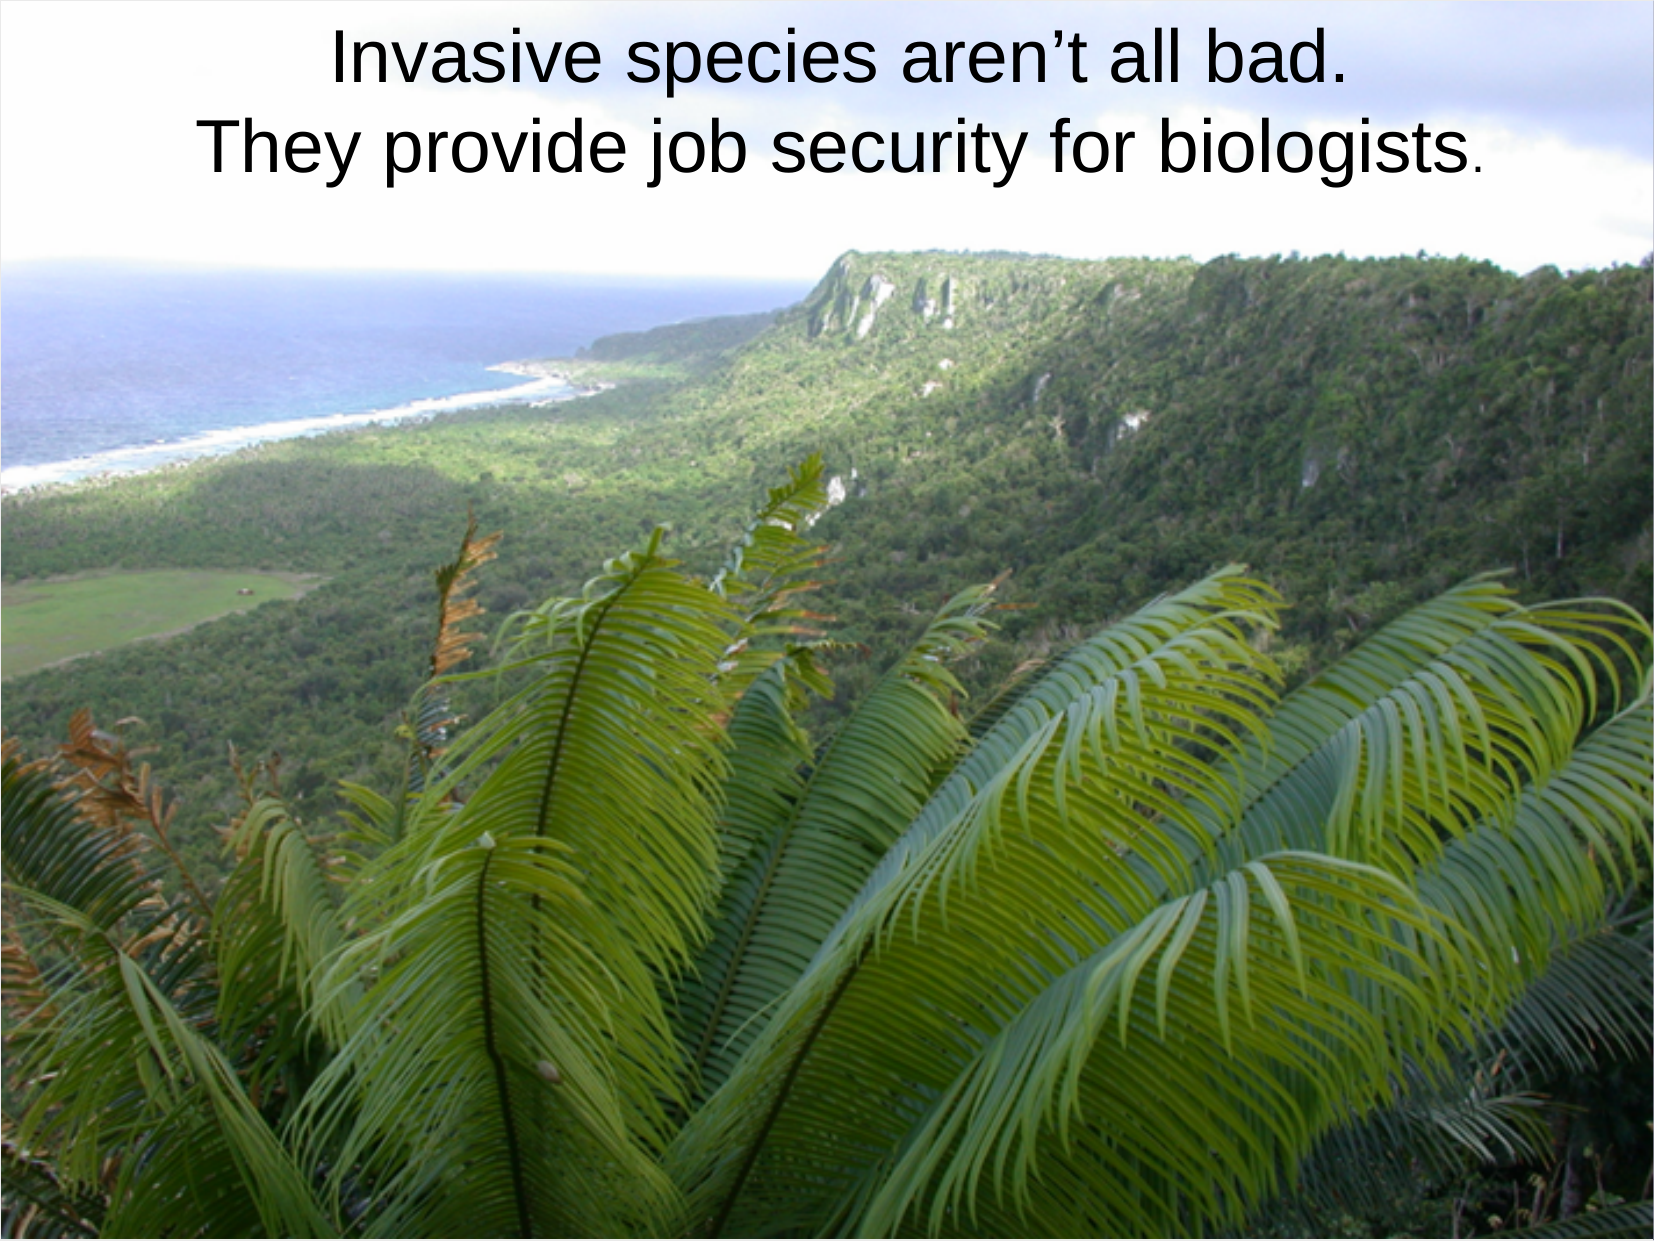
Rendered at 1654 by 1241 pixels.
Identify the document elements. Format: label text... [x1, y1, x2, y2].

text_box [0, 0, 1654, 1240]
text_box Invasive species aren’t all bad. They provide job security for biologists. [153, 0, 1501, 196]
